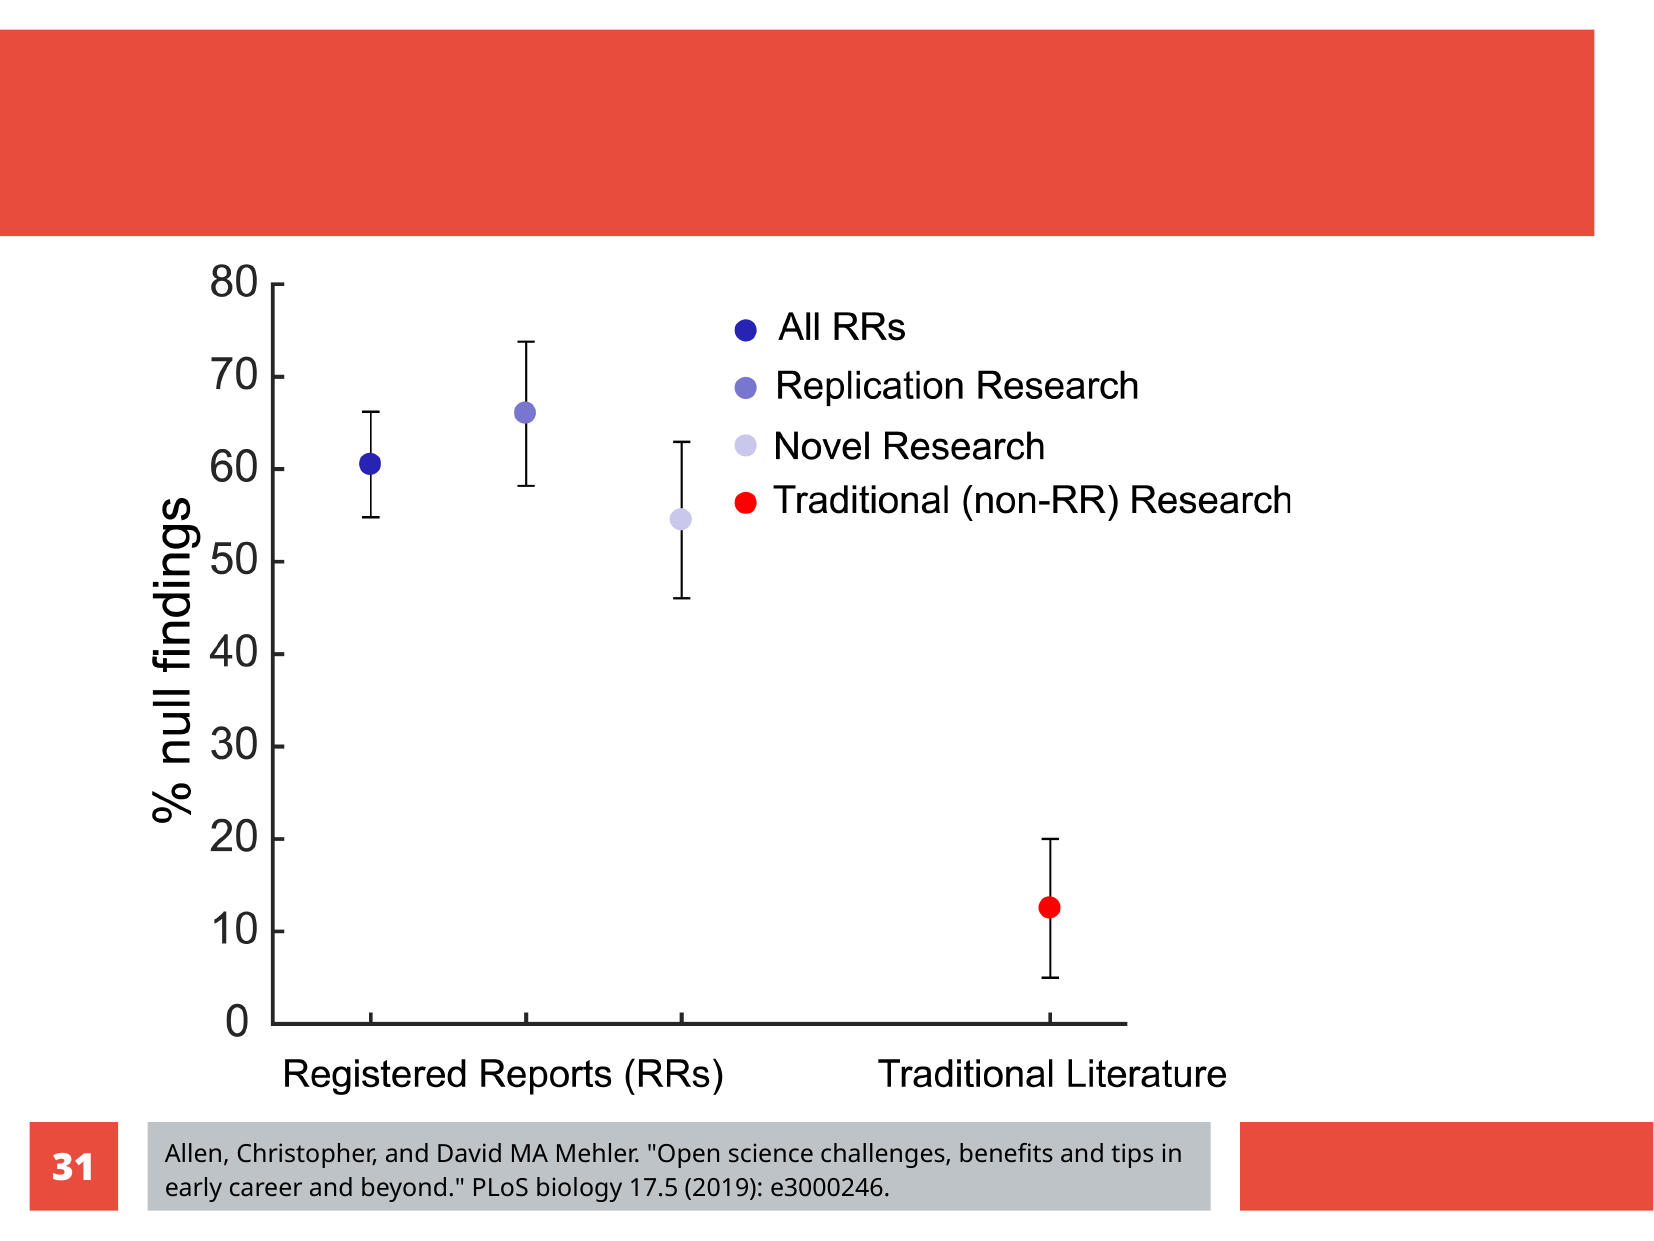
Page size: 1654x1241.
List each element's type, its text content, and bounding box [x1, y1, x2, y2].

text_box Allen, Christopher, and David MA Mehler. "Open science challenges, benefits and tips in early career and beyond." PLoS biology 17.5 (2019): e3000246. [150, 1128, 1201, 1216]
picture [150, 244, 1291, 1096]
